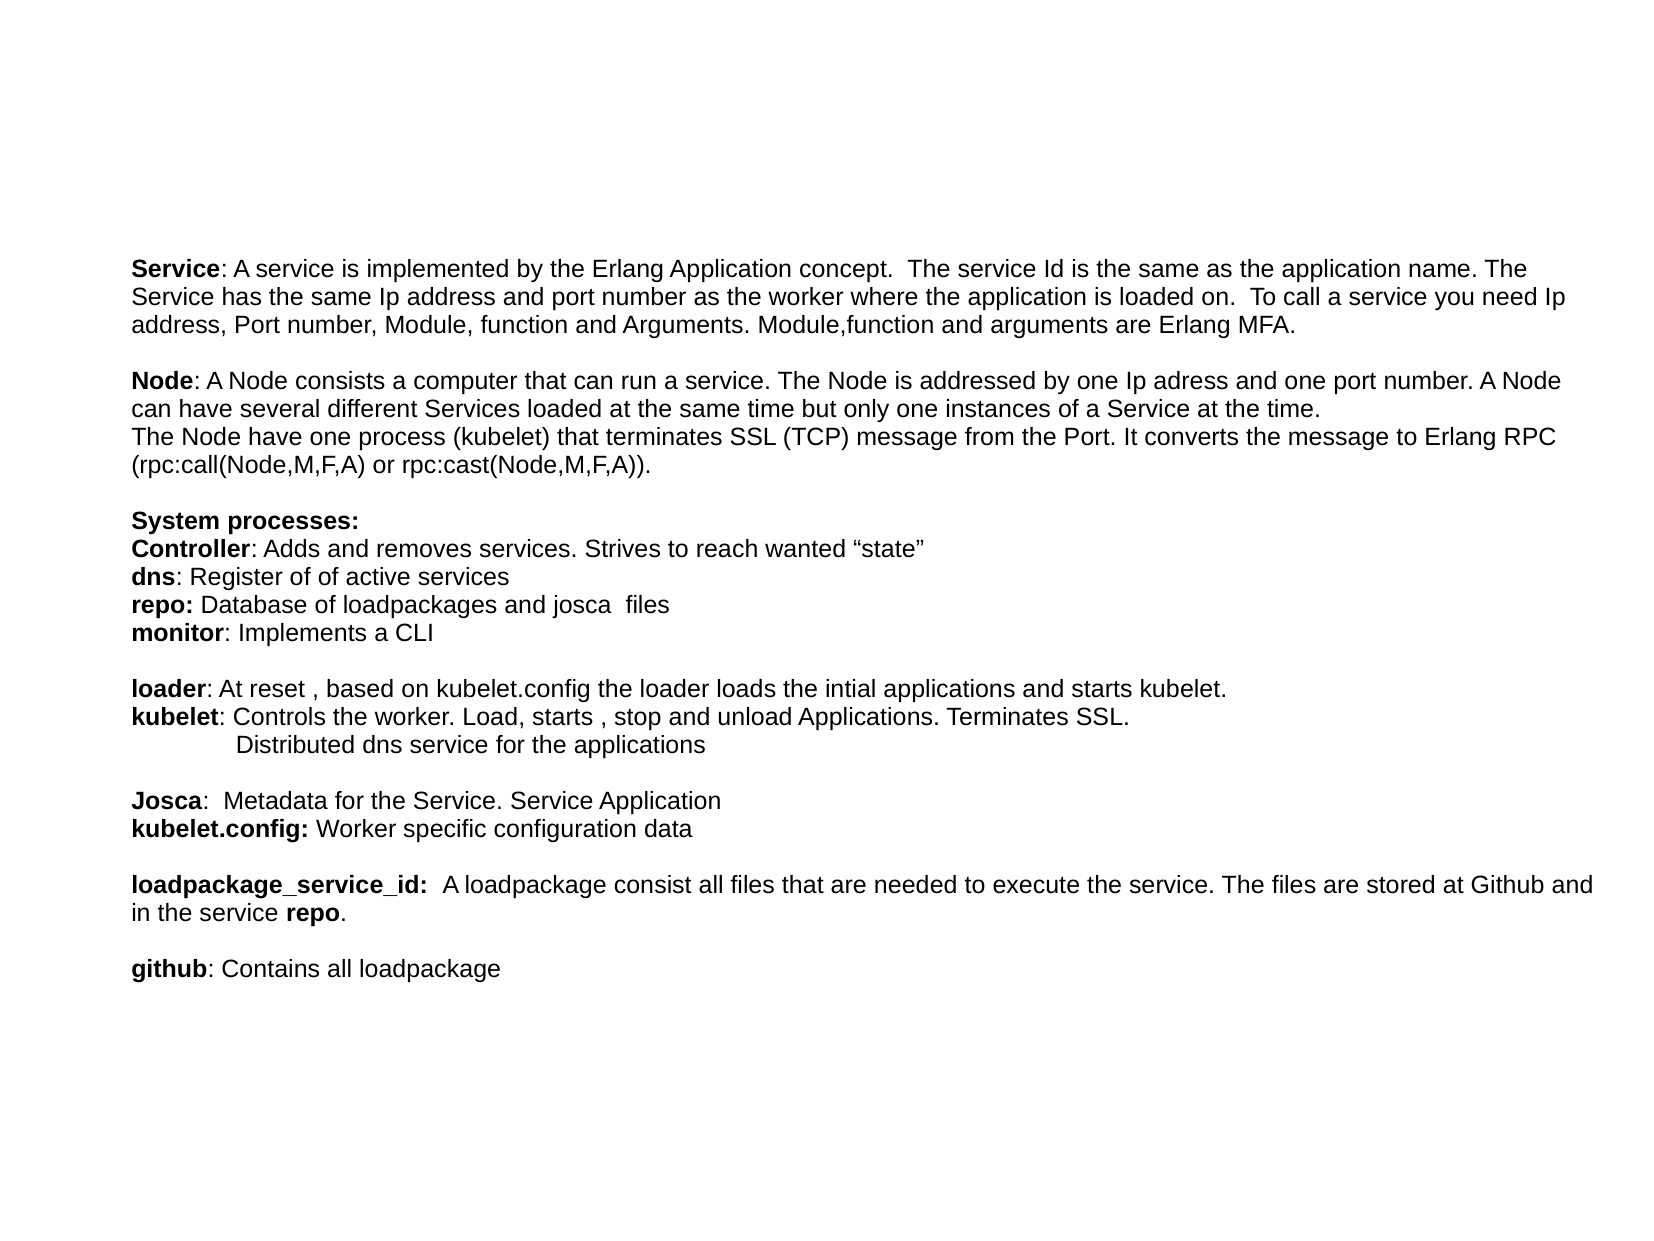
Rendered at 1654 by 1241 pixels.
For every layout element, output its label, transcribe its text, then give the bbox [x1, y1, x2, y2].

text_box Service: A service is implemented by the Erlang Application concept. The service Id is the same as the application name. The Service has the same Ip address and port number as the worker where the application is loaded on. To call a service you need Ip address, Port number, Module, function and Arguments. Module,function and arguments are Erlang MFA. Node: A Node consists a computer that can run a service. The Node is addressed by one Ip adress and one port number. A Node can have several different Services loaded at the same time but only one instances of a Service at the time. The Node have one process (kubelet) that terminates SSL (TCP) message from the Port. It converts the message to Erlang RPC (rpc:call(Node,M,F,A) or rpc:cast(Node,M,F,A)). System processes: Controller: Adds and removes services. Strives to reach wanted “state” dns: Register of of active services repo: Database of loadpackages and josca files monitor: Implements a CLI loader: At reset , based on kubelet.config the loader loads the intial applications and starts kubelet. kubelet: Controls the worker. Load, starts , stop and unload Applications. Terminates SSL. Distributed dns service for the applications Josca: Metadata for the Service. Service Application kubelet.config: Worker specific configuration data loadpackage_service_id: A loadpackage consist all files that are needed to execute the service. The files are stored at Github and in the service repo. github: Contains all loadpackage [116, 247, 1621, 991]
